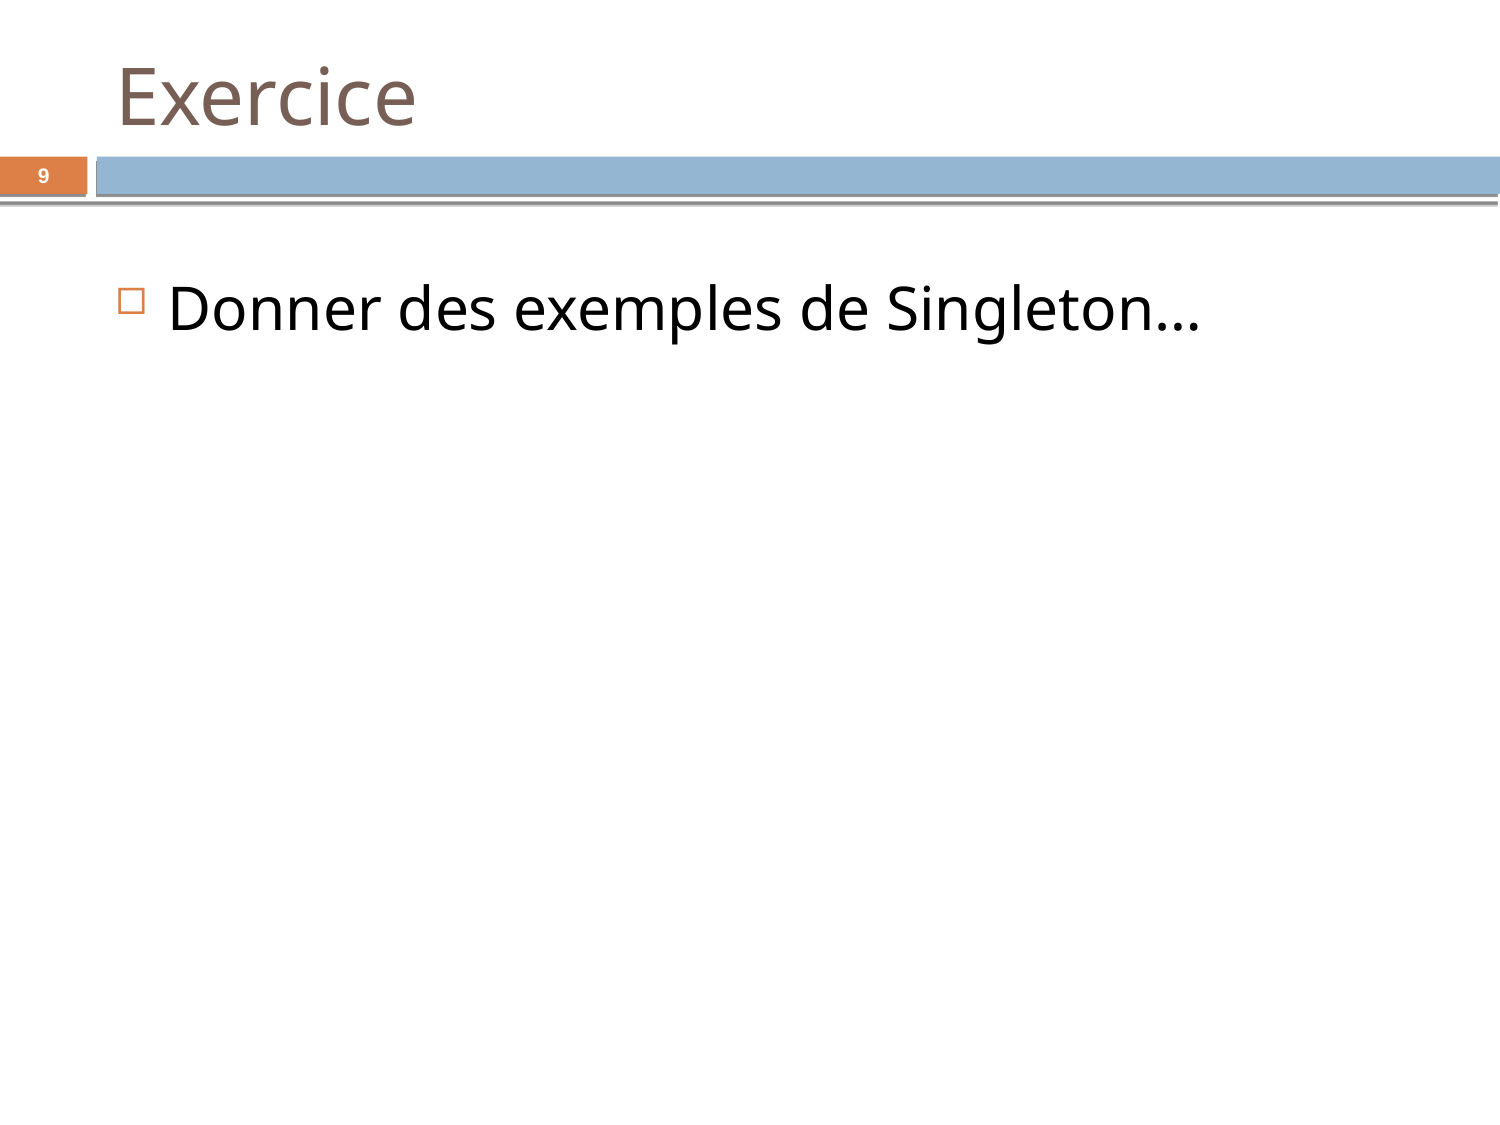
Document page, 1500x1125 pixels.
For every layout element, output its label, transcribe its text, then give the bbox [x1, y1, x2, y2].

title Exercice [100, 37, 1438, 149]
list Donner des exemples de Singleton… [100, 262, 1438, 1000]
slide_number <numéro> [0, 155, 88, 196]
